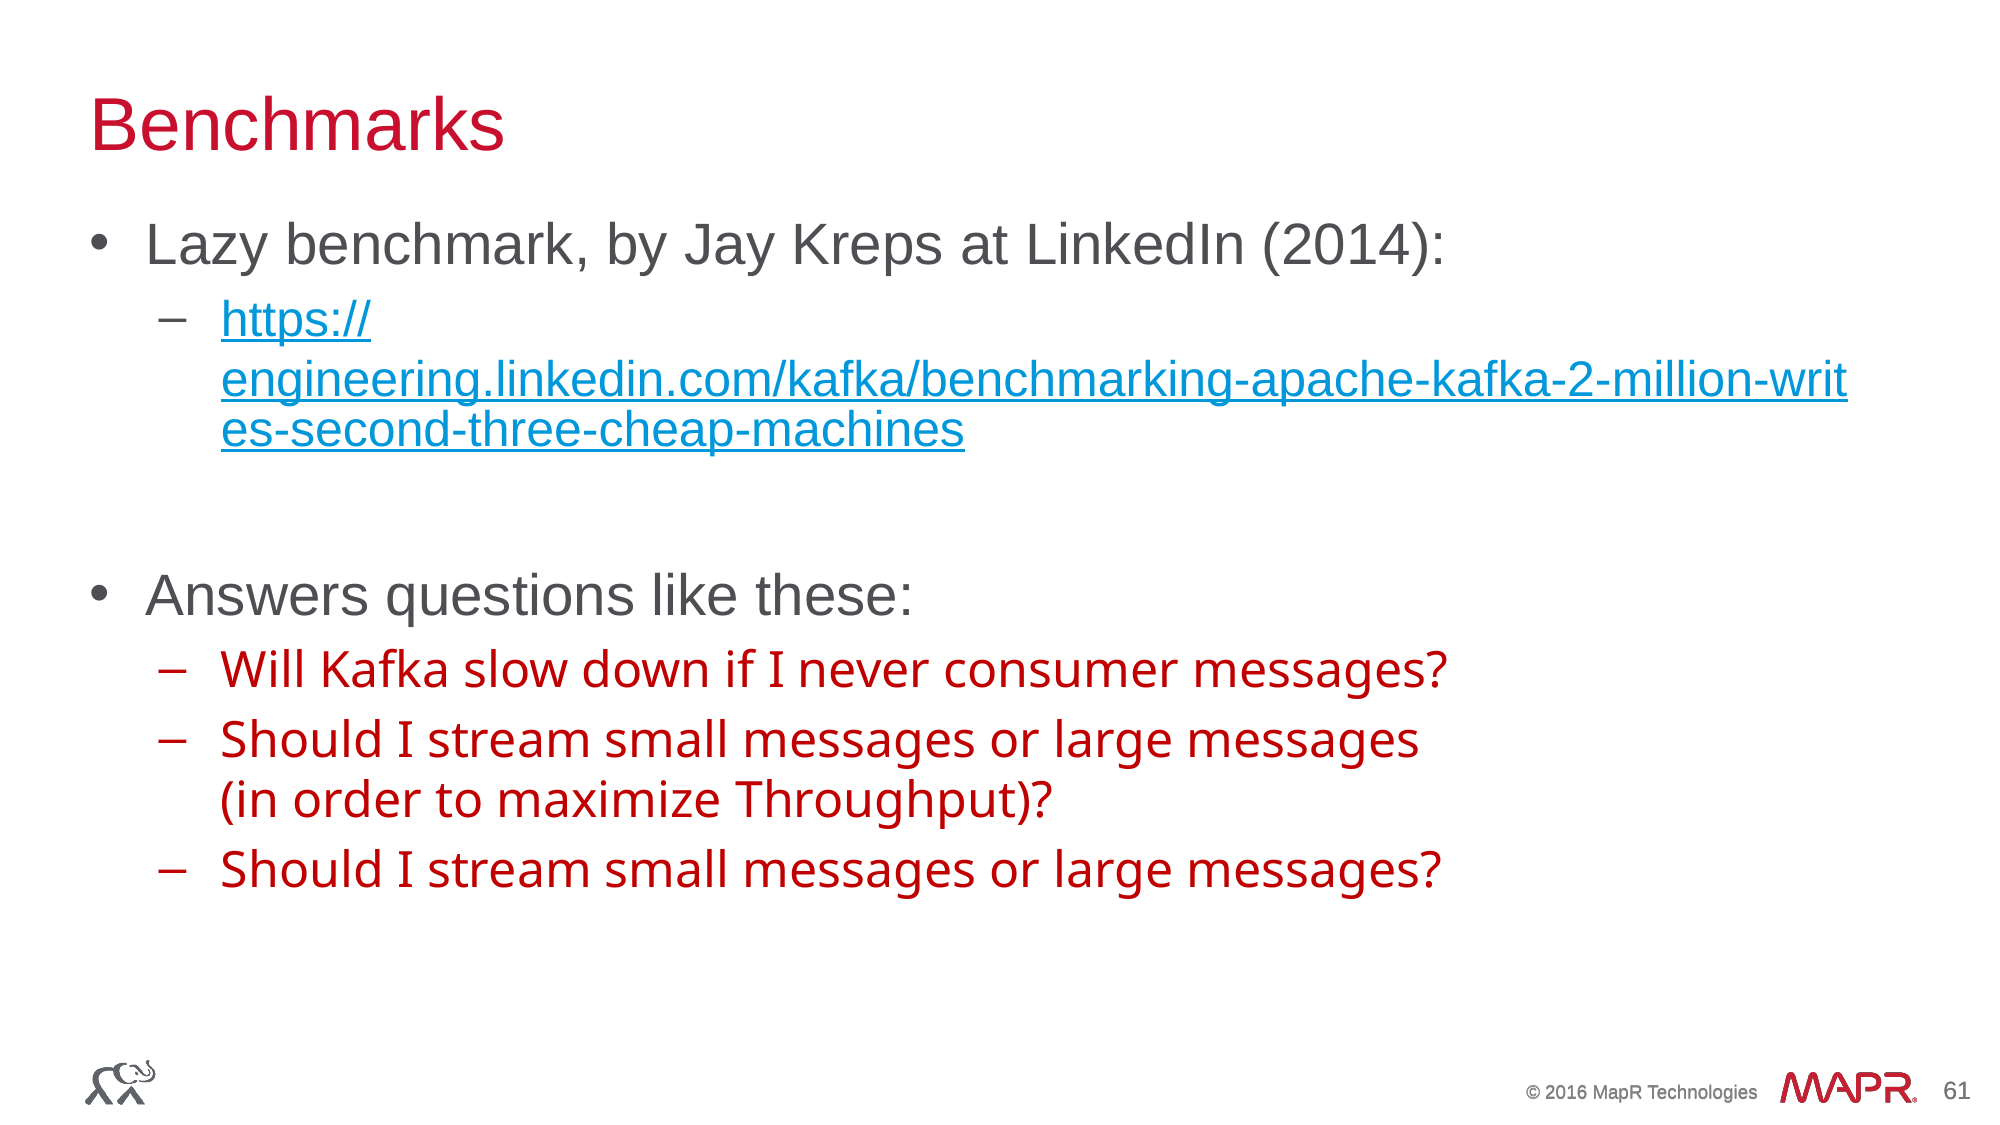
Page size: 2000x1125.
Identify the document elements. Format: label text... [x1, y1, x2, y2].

list Lazy benchmark, by Jay Kreps at LinkedIn (2014): https://engineering.linkedin.com/kafka/benchmarking-apache-kafka-2-million-writes-second-three-cheap-machines Answers questions like these: Will Kafka slow down if I never consumer messages? Should I stream small messages or large messages (in order to maximize Throughput)? Should I stream small messages or large messages? [69, 196, 1869, 992]
title Benchmarks [69, 45, 1869, 196]
picture [75, 1038, 167, 1125]
